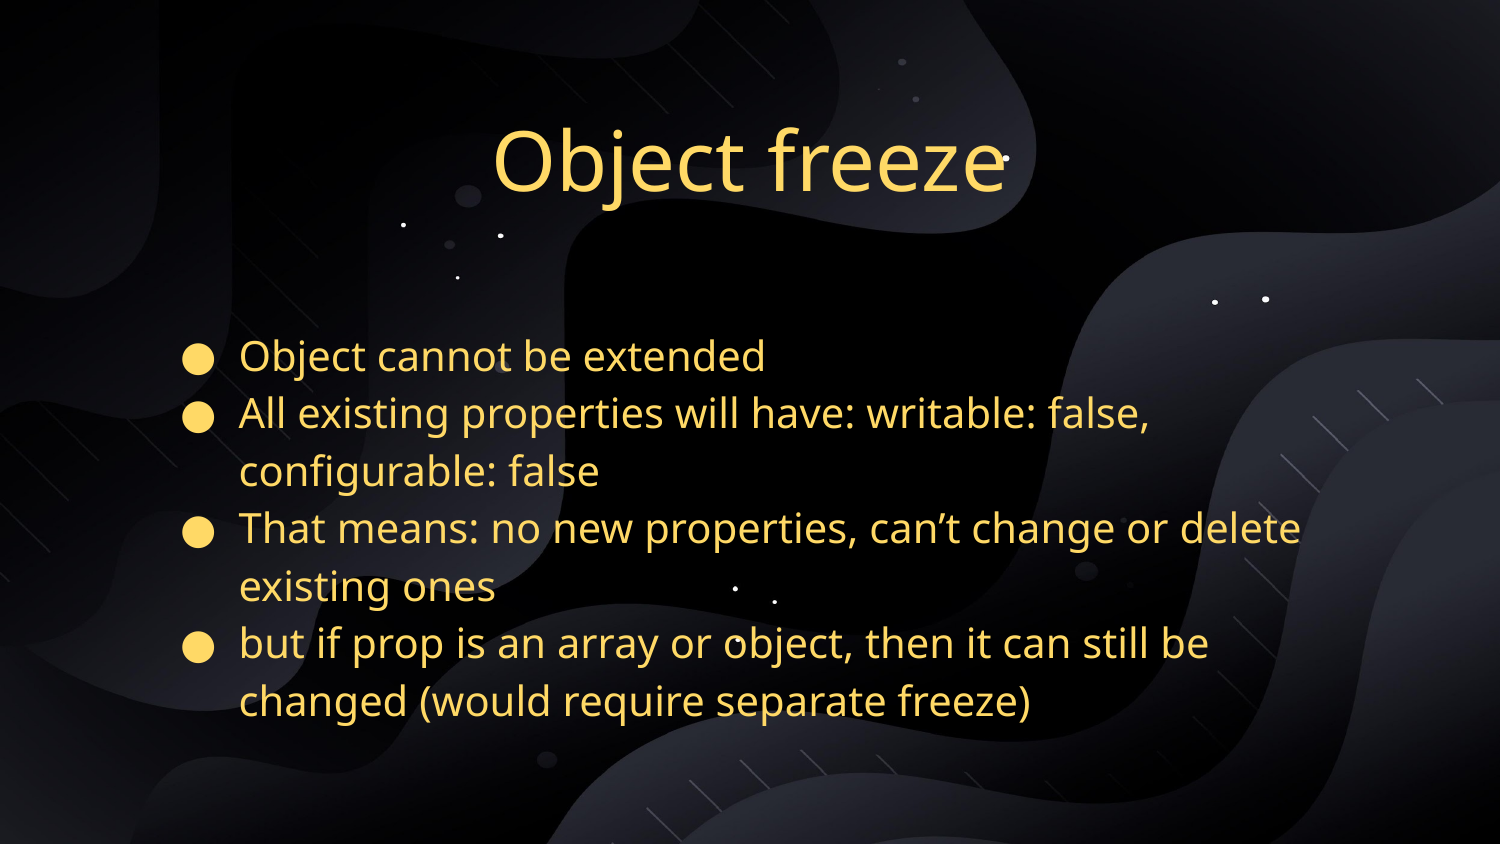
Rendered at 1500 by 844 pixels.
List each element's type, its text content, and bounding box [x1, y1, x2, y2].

picture [0, 0, 1500, 844]
title Object freeze [387, 71, 1113, 245]
text_box Object cannot be extended All existing properties will have: writable: false, configurable: false That means: no new properties, can’t change or delete existing ones but if prop is an array or object, then it can still be changed (would require separate freeze) [156, 284, 1344, 763]
